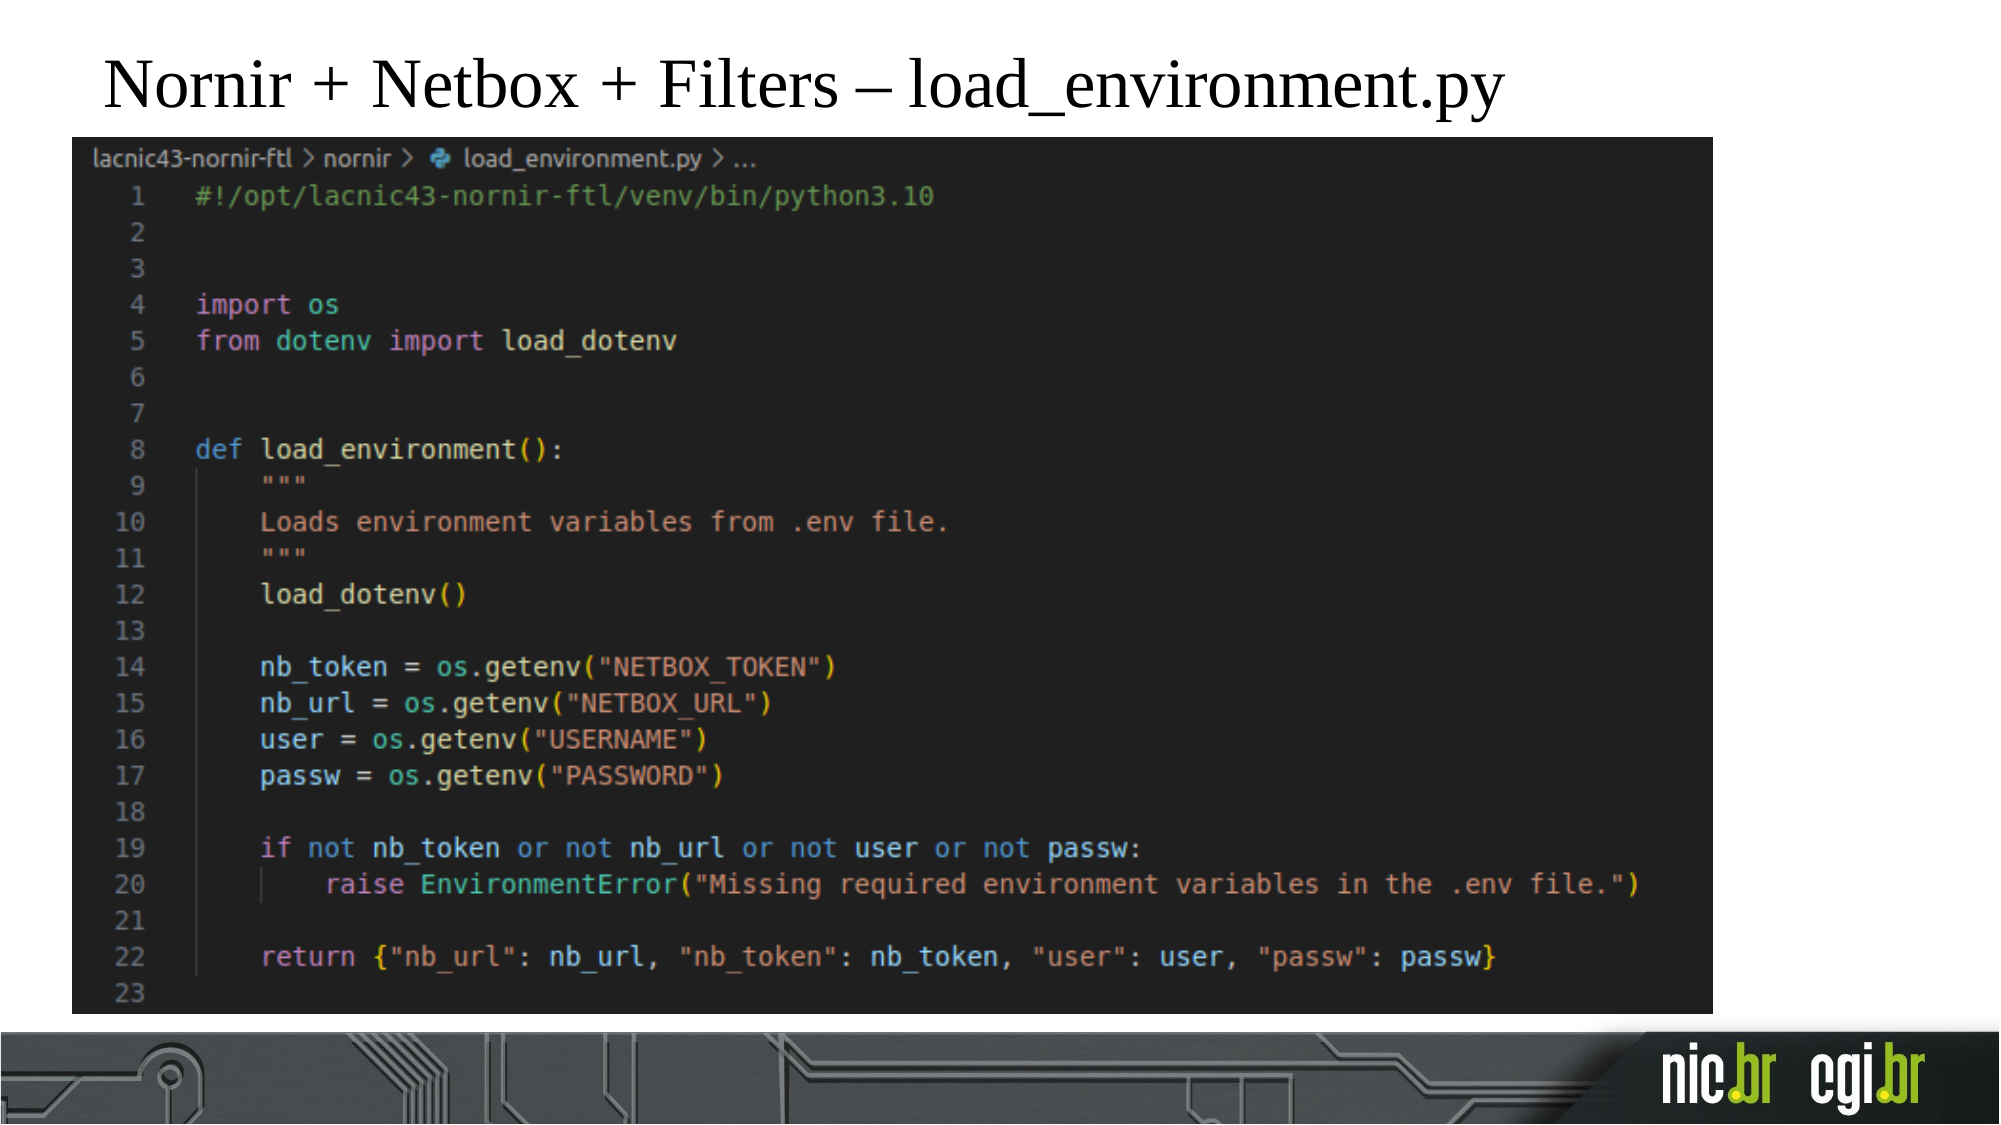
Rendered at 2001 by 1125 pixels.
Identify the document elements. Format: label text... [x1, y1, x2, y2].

title Nornir + Netbox + Filters – load_environment.py [78, 36, 1923, 122]
picture [0, 0, 1999, 1124]
